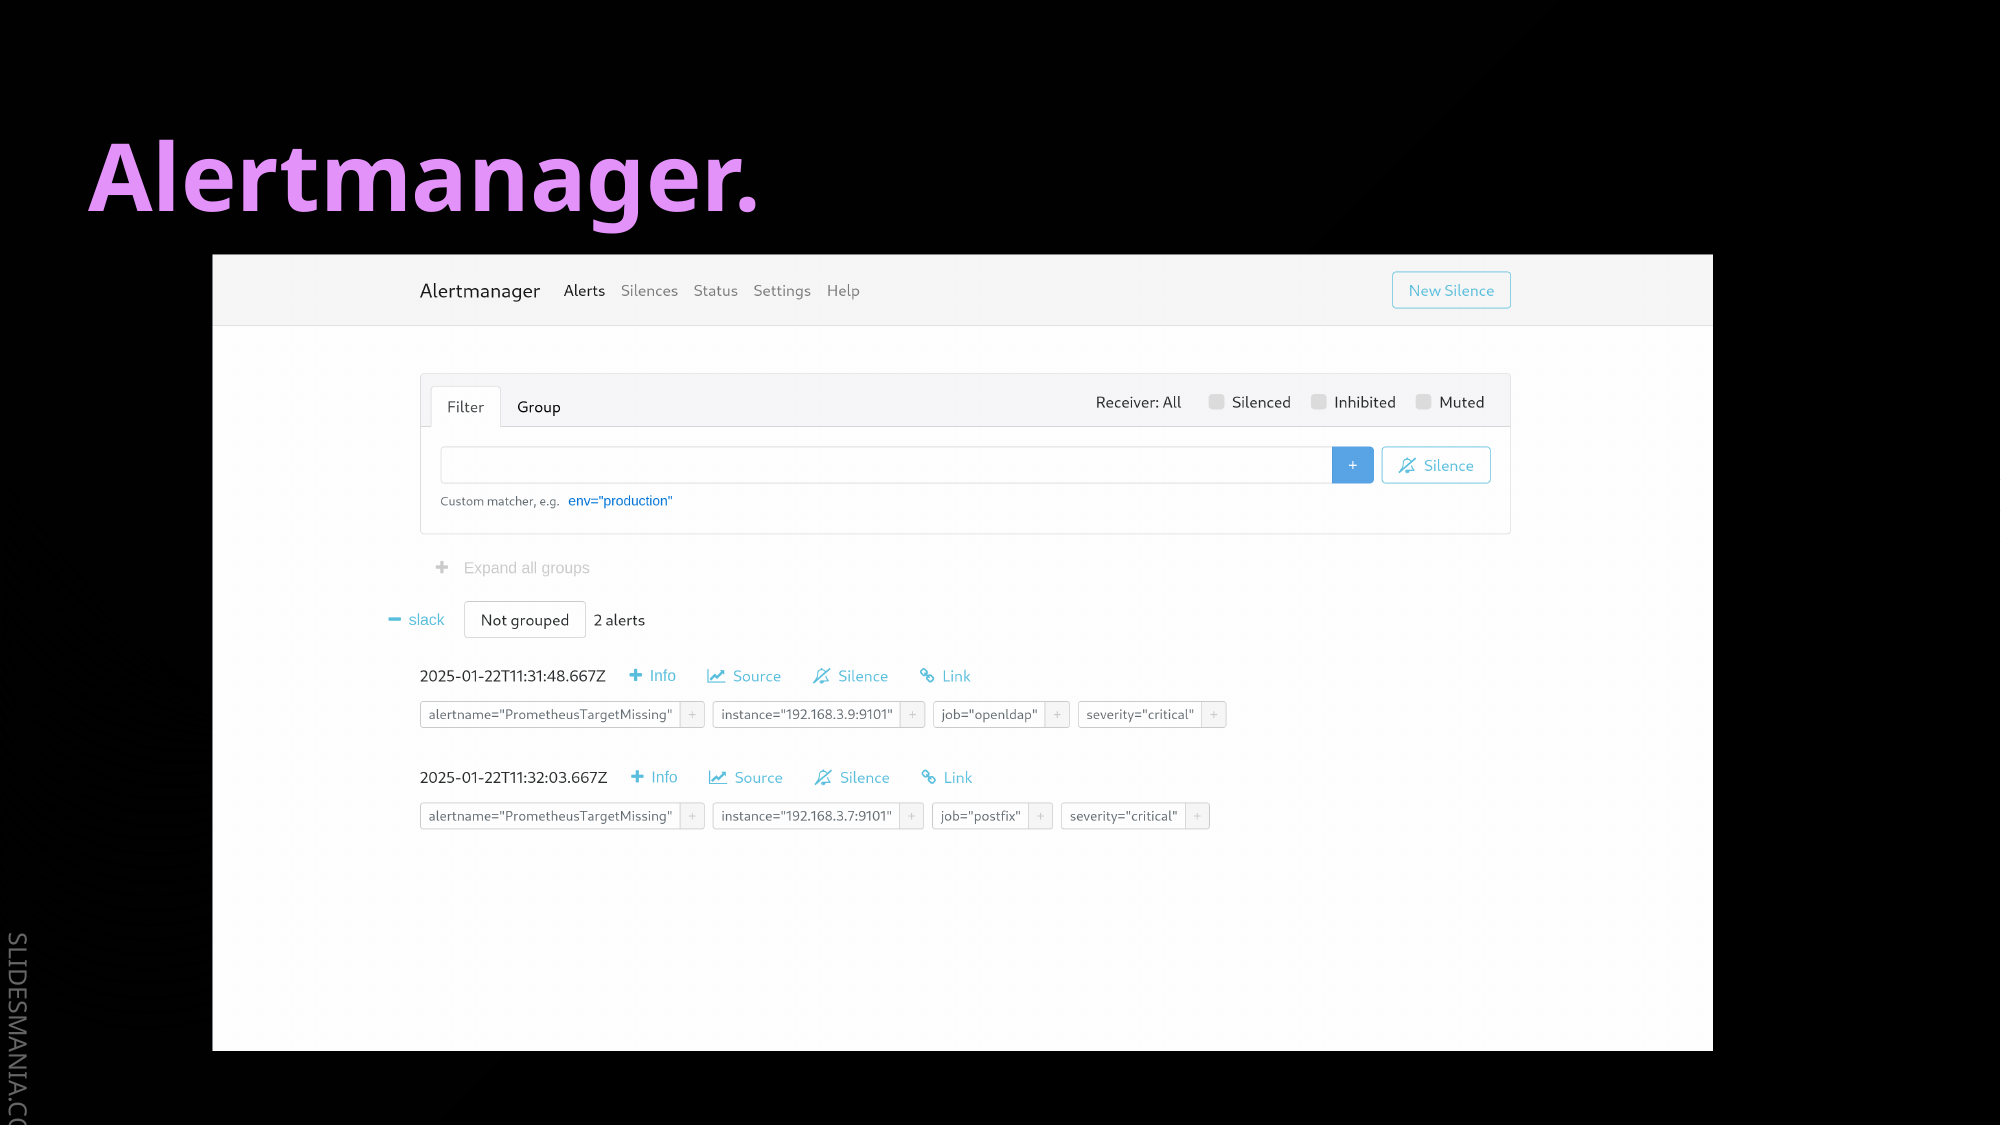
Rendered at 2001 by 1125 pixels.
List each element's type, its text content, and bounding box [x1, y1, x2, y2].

title Alertmanager. [68, 97, 1932, 223]
picture [212, 254, 1713, 1051]
